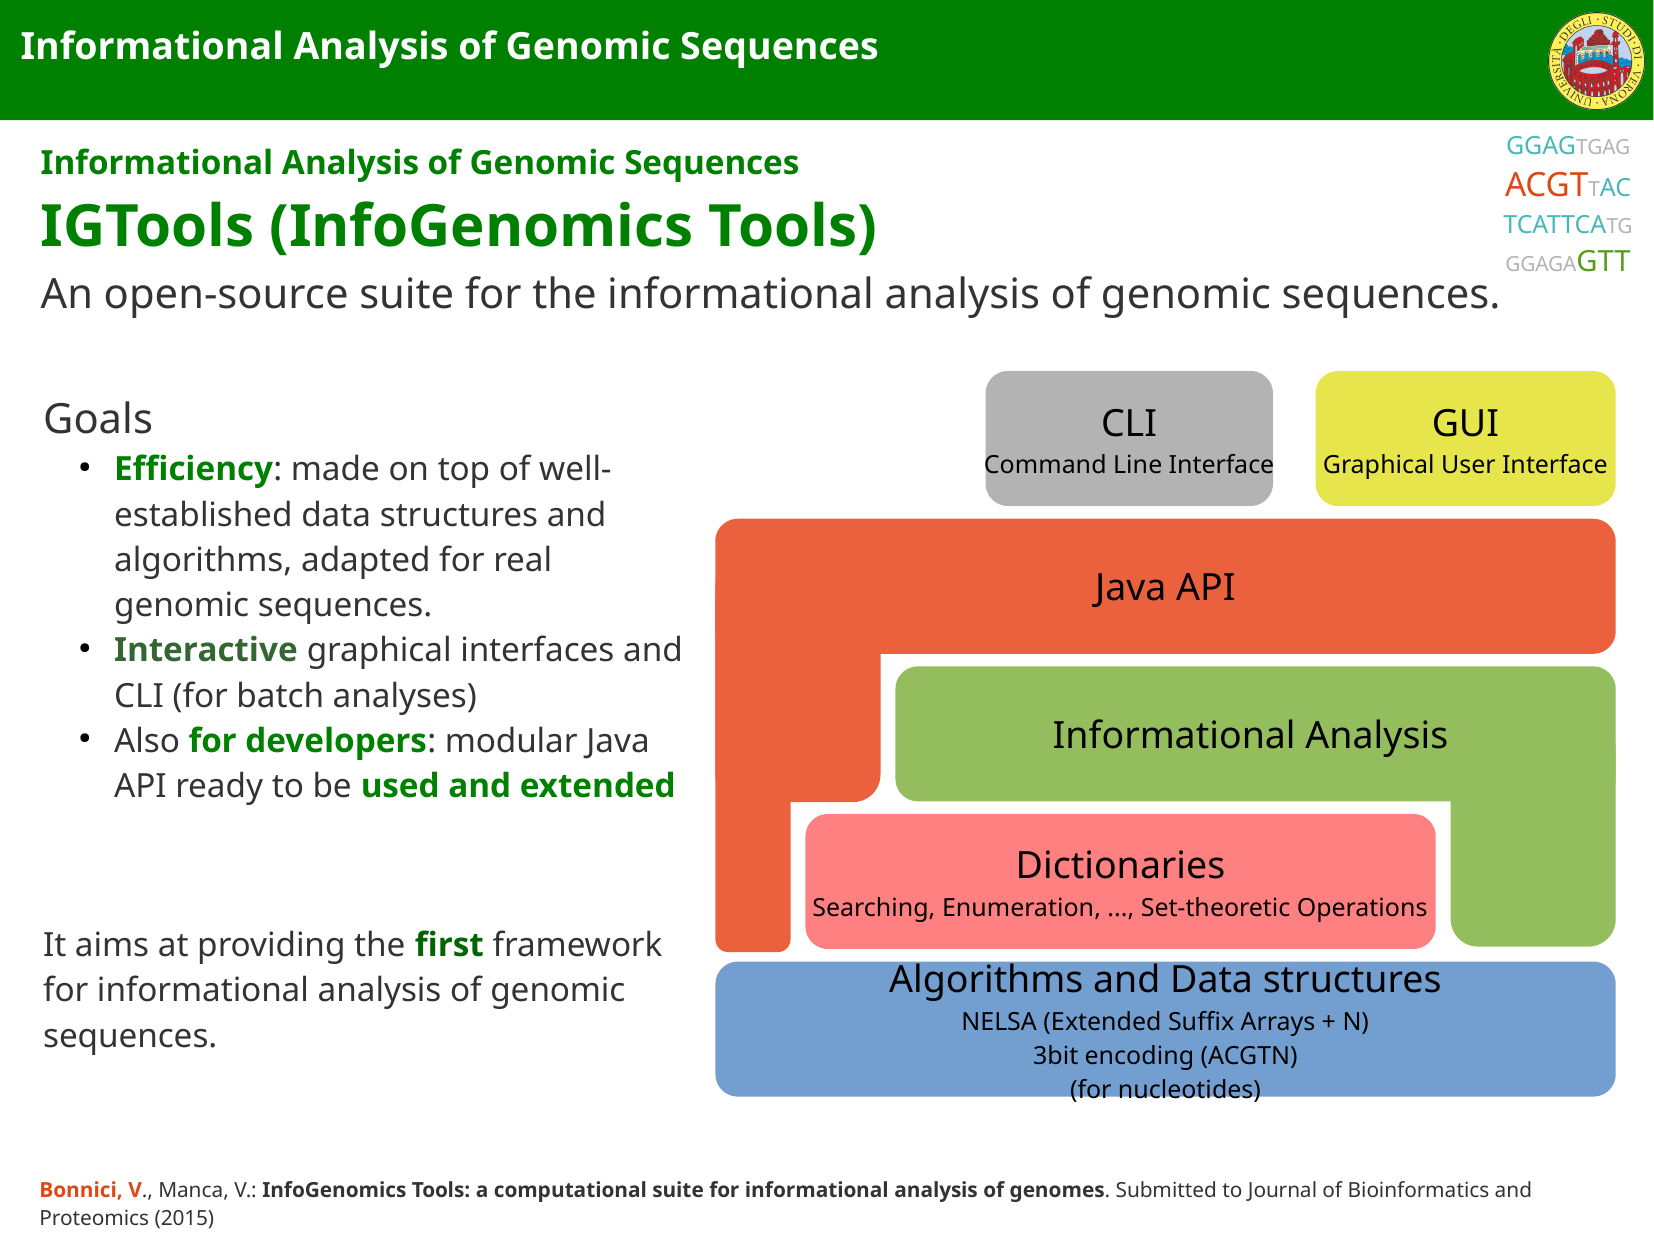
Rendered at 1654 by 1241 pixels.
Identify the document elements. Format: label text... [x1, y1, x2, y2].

text_box GUI Graphical User Interface [1315, 371, 1616, 507]
text_box Informational Analysis of Genomic Sequences IGTools (InfoGenomics Tools) An open-source suite for the informational analysis of genomic sequences. [25, 131, 1621, 321]
picture [1548, 12, 1645, 110]
text_box Informational Analysis of Genomic Sequences [5, 11, 1417, 116]
text_box CLI Command Line Interface [985, 370, 1274, 506]
text_box Dictionaries Searching, Enumeration, ..., Set-theoretic Operations [805, 813, 1436, 949]
text_box Bonnici, V., Manca, V.: InfoGenomics Tools: a computational suite for informational analysis of genomes. Submitted to Journal of Bioinformatics and Proteomics (2015) [24, 1139, 1627, 1226]
text_box Informational Analysis [895, 666, 1616, 802]
text_box Algorithms and Data structures NELSA (Extended Suffix Arrays + N) 3bit encoding (ACGTN) (for nucleotides) [715, 961, 1616, 1097]
text_box [0, 0, 1654, 121]
text_box Goals Efficiency: made on top of well-established data structures and algorithms, adapted for real genomic sequences. Interactive graphical interfaces and CLI (for batch analyses) Also for developers: modular Java API ready to be used and extended It aims at providing the first framework for informational analysis of genomic sequences. [28, 380, 704, 950]
text_box GGAGTGAGACGTTACTCATTCATGGGAGAGTT [1485, 120, 1651, 263]
text_box Java API [715, 518, 1616, 654]
text_box [1450, 785, 1616, 947]
text_box [715, 571, 881, 953]
